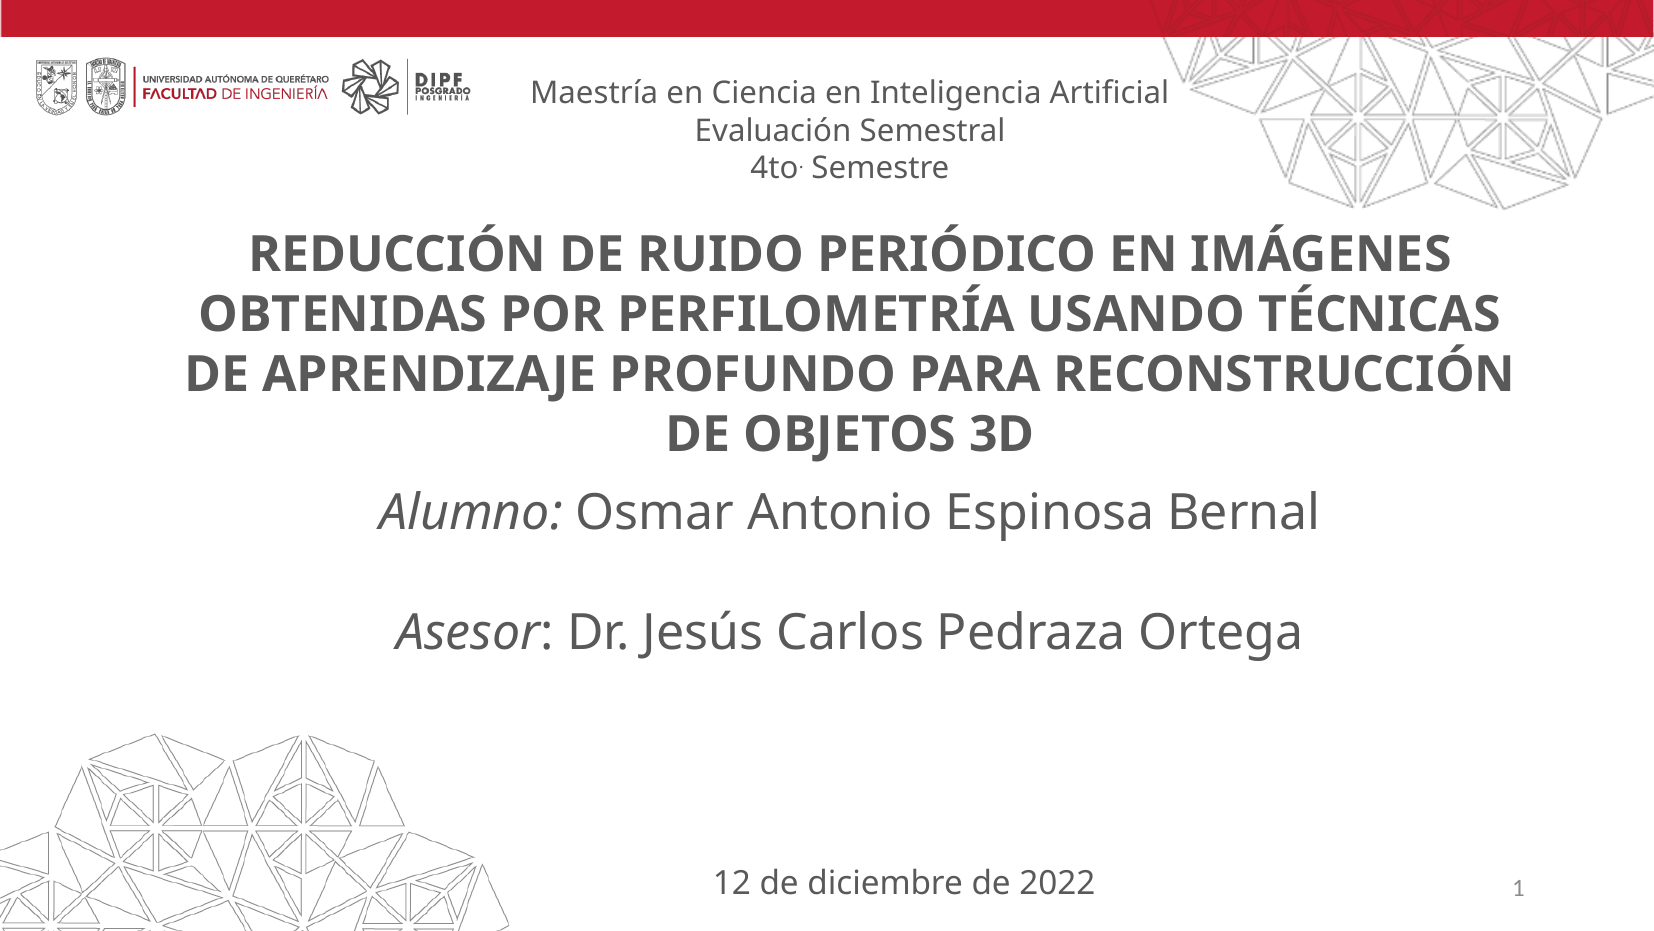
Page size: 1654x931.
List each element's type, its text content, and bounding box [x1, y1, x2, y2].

picture [0, 720, 529, 931]
text_box 12 de diciembre de 2022 [657, 853, 1152, 931]
picture [31, 52, 475, 131]
text_box Maestría en Ciencia en Inteligencia Artificial Evaluación Semestral 4to. Semestre [515, 64, 1185, 193]
picture [0, 0, 1654, 222]
text_box Alumno: Osmar Antonio Espinosa Bernal Asesor: Dr. Jesús Carlos Pedraza Ortega [135, 471, 1565, 601]
text_box REDUCCIÓN DE RUIDO PERIÓDICO EN IMÁGENES OBTENIDAS POR PERFILOMETRÍA USANDO TÉCNICAS DE APRENDIZAJE PROFUNDO PARA RECONSTRUCCIÓN DE OBJETOS 3D [147, 219, 1553, 464]
